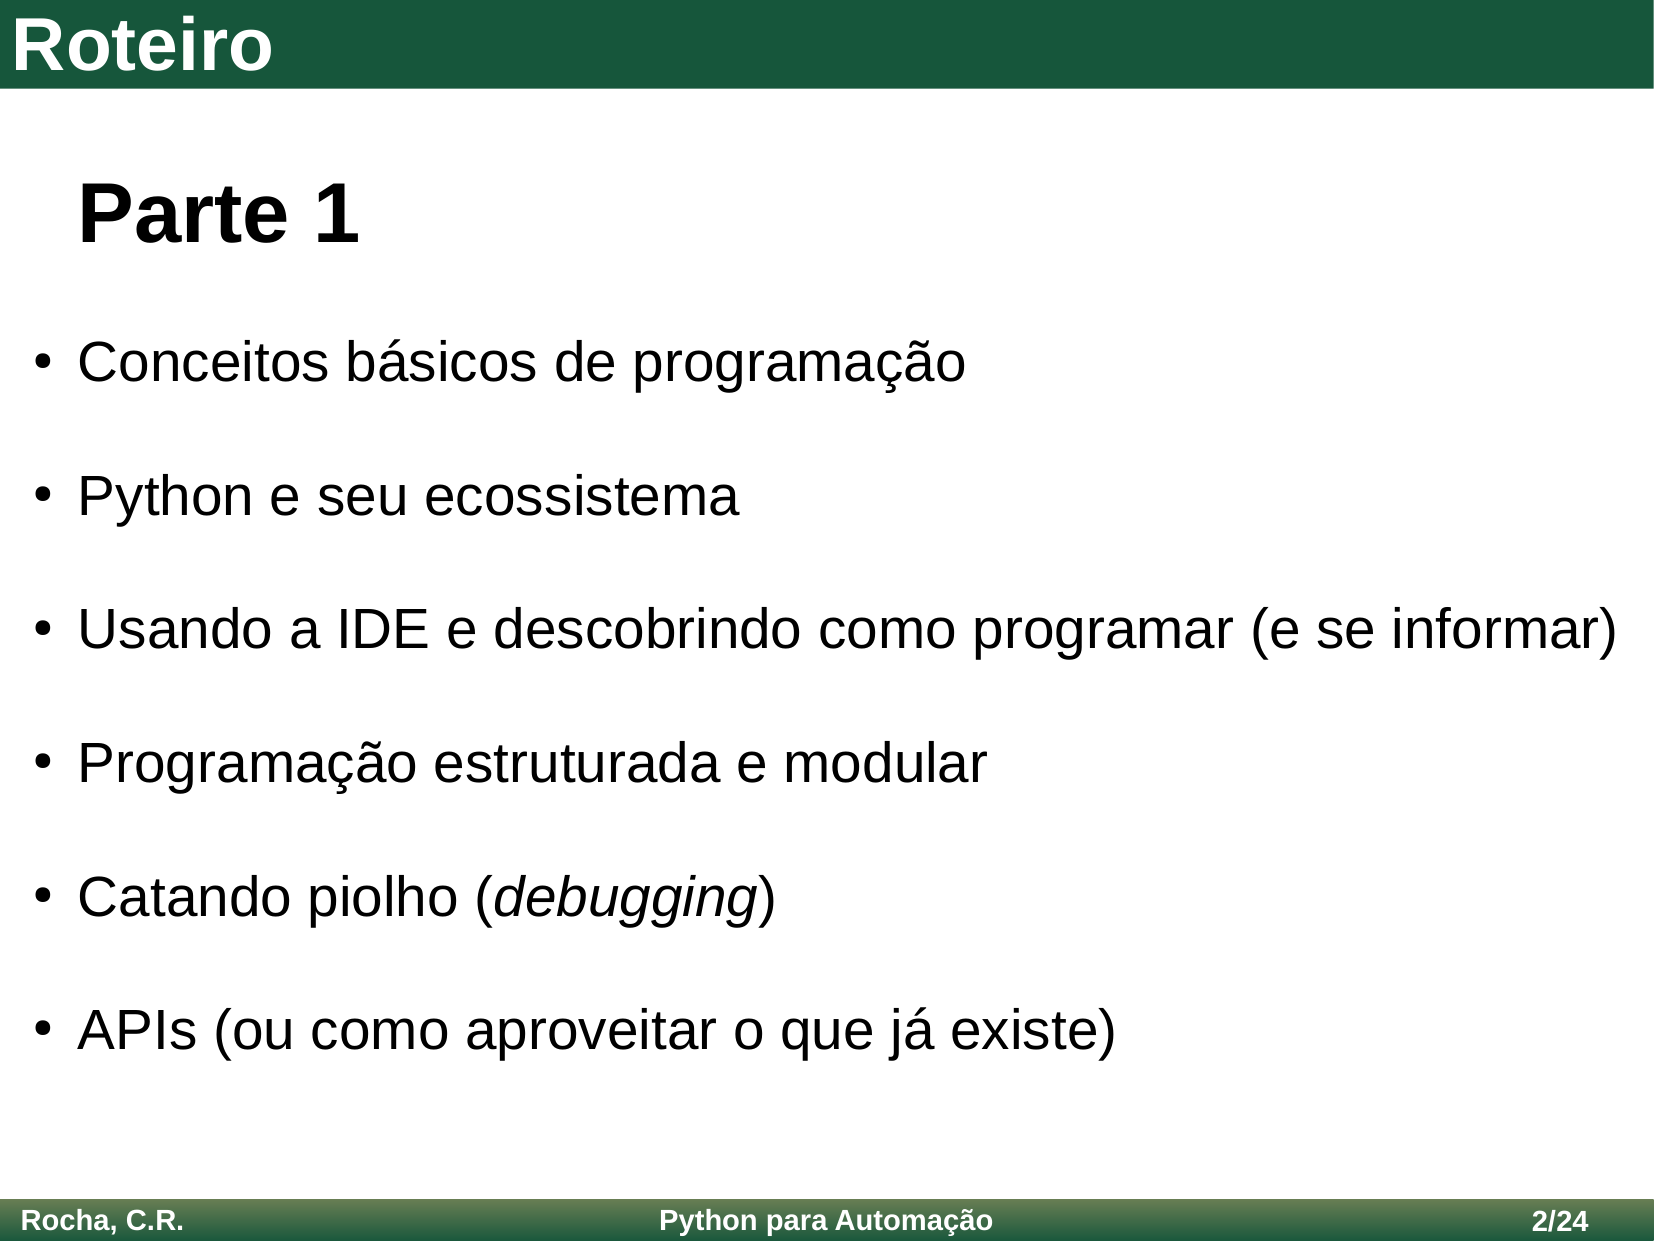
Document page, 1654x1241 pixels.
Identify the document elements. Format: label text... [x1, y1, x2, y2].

list Parte 1 Conceitos básicos de programação Python e seu ecossistema Usando a IDE e descobrindo como programar (e se informar) Programação estruturada e modular Catando piolho (debugging) APIs (ou como aproveitar o que já existe) [17, 165, 1625, 1081]
title Roteiro [11, 0, 1625, 89]
